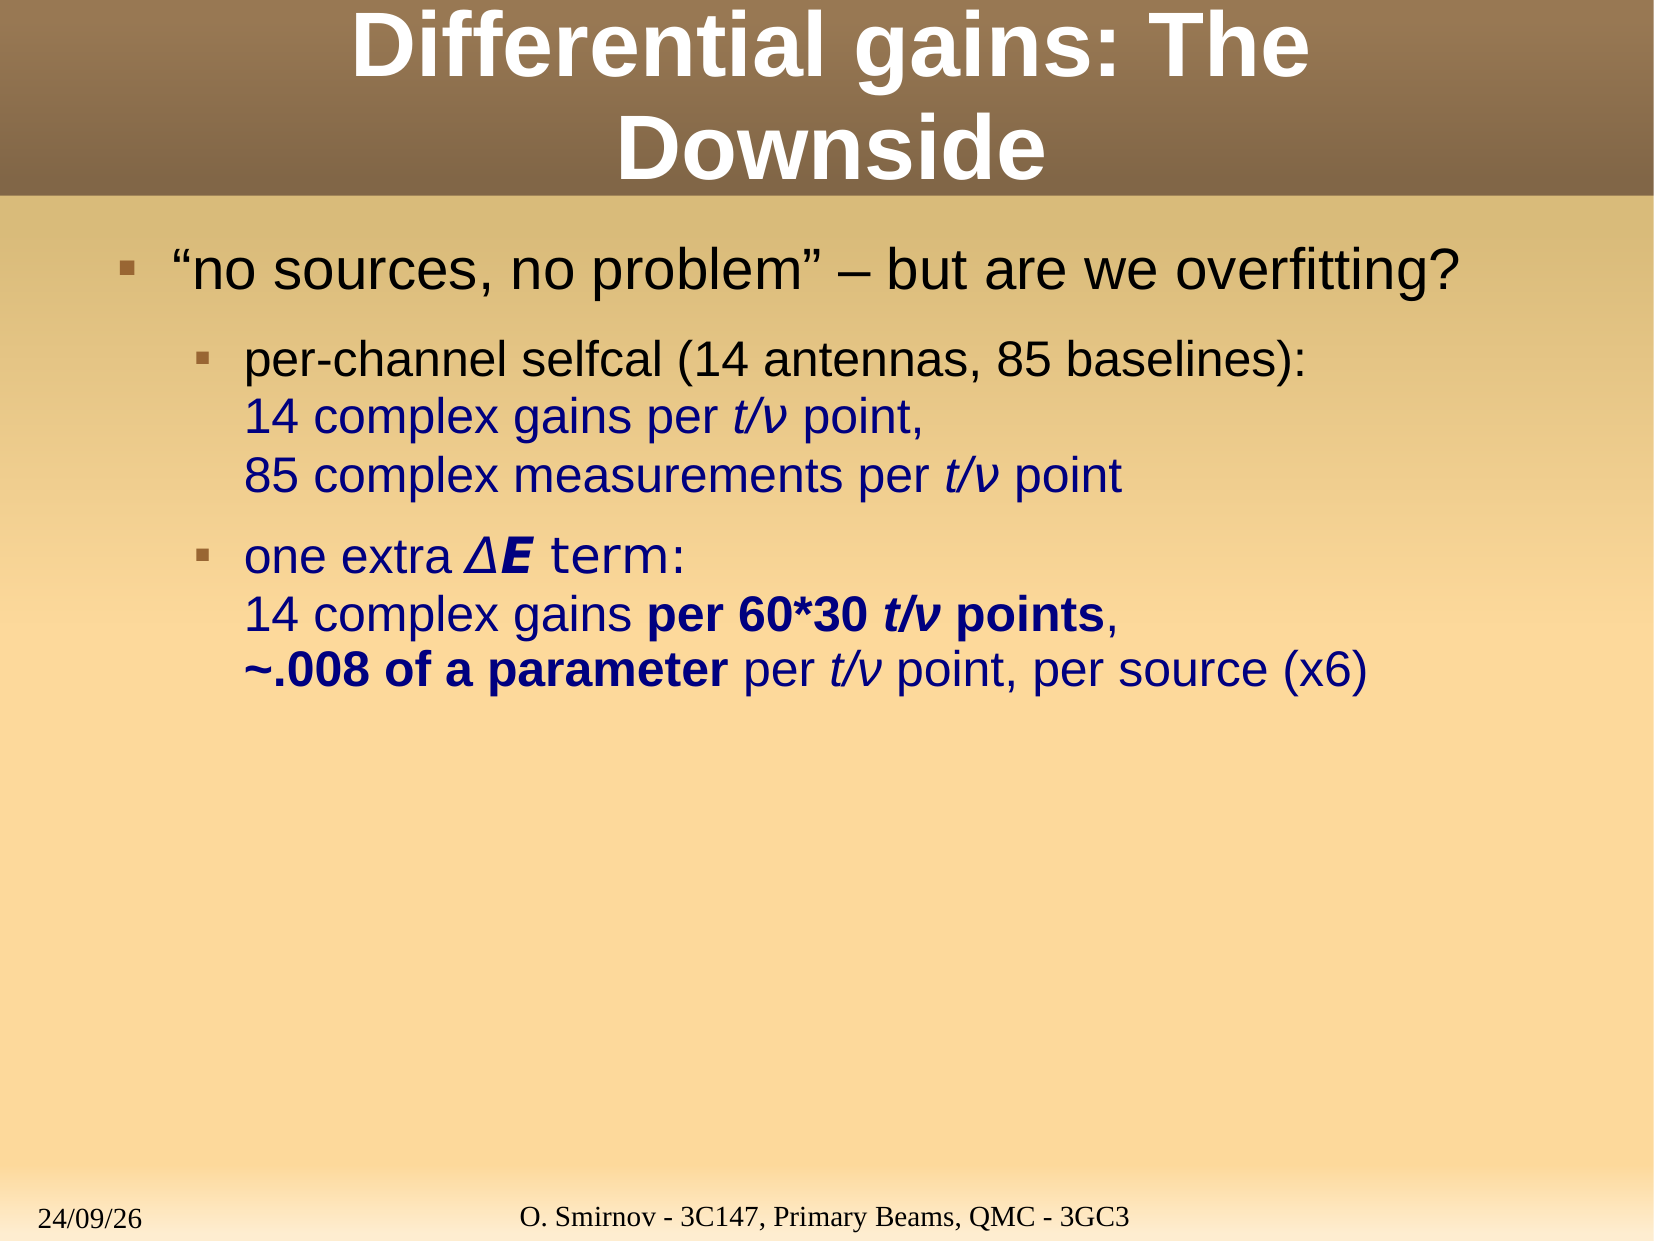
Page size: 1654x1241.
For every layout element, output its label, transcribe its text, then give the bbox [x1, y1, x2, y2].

picture [0, 0, 1654, 1241]
title Differential gains: The Downside [125, 0, 1538, 199]
list “no sources, no problem” – but are we overfitting? per-channel selfcal (14 antennas, 85 baselines): 14 complex gains per t/ν point, 85 complex measurements per t/ν point one extra ΔE term: 14 complex gains per 60*30 t/ν points, ~.008 of a parameter per t/ν point, per source (x6) [102, 237, 1576, 1103]
